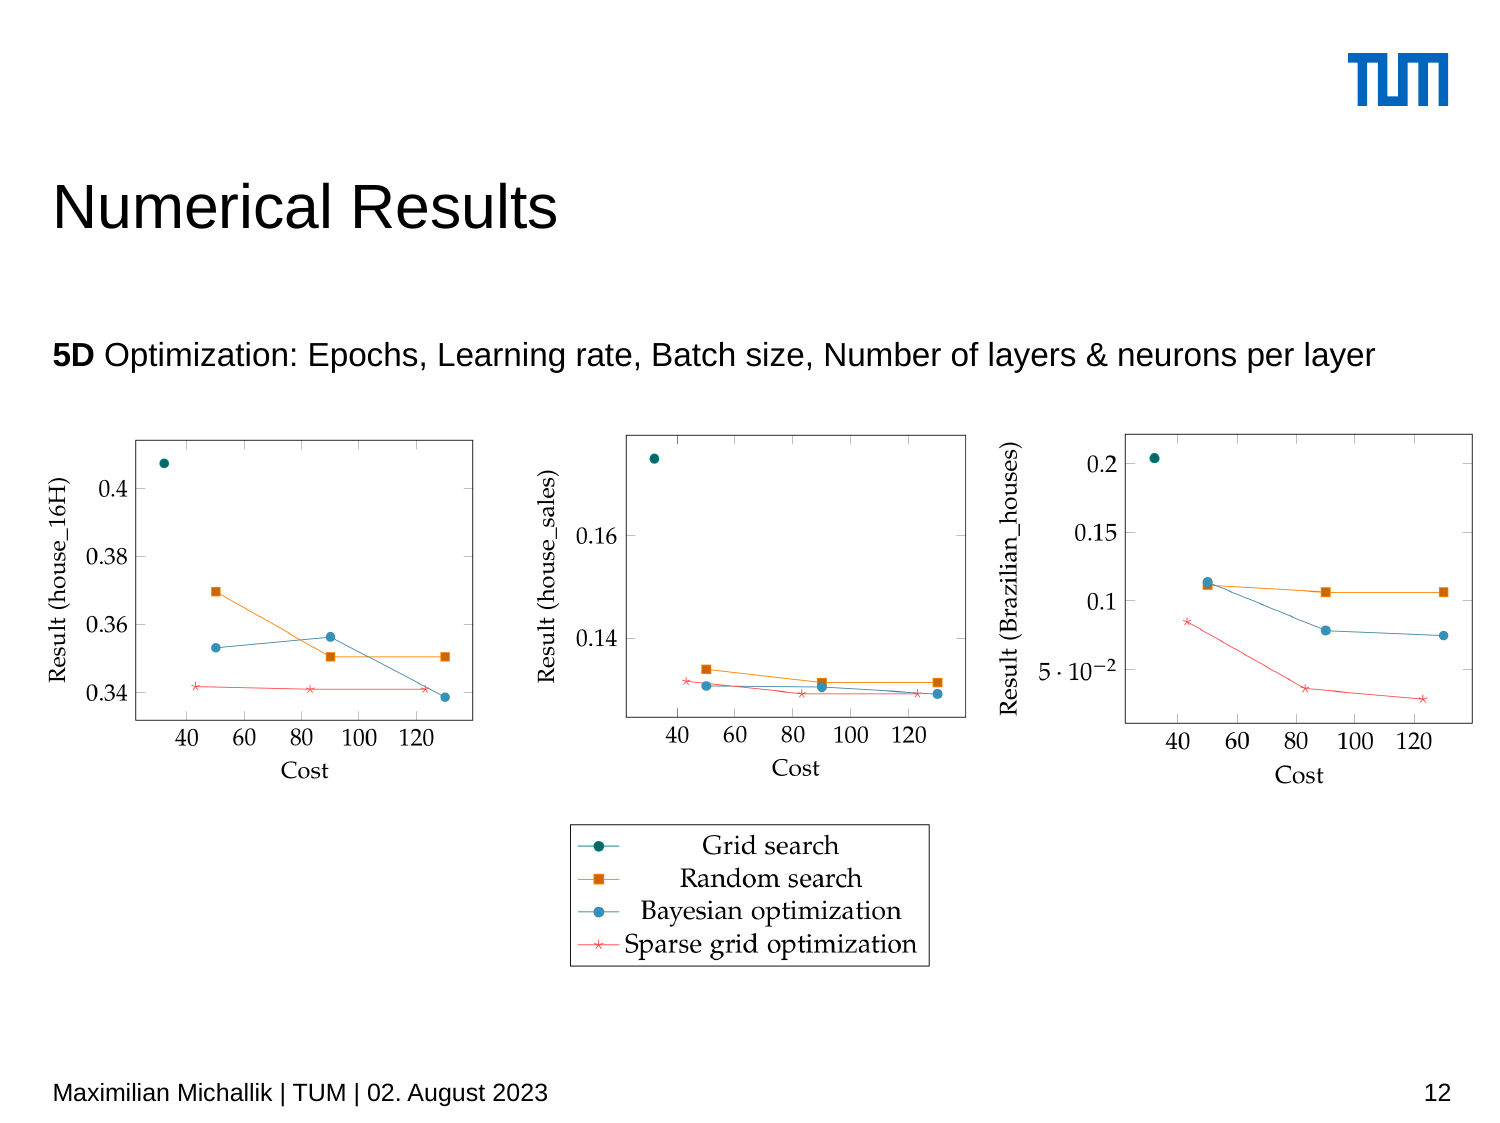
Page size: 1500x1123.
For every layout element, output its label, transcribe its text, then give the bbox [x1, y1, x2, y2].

picture [1453, 429, 1477, 792]
picture [568, 822, 932, 969]
picture [42, 435, 52, 783]
list 5D Optimization: Epochs, Learning rate, Batch size, Number of layers & neurons per layer [52, 330, 1453, 996]
title Numerical Results [52, 171, 1453, 242]
